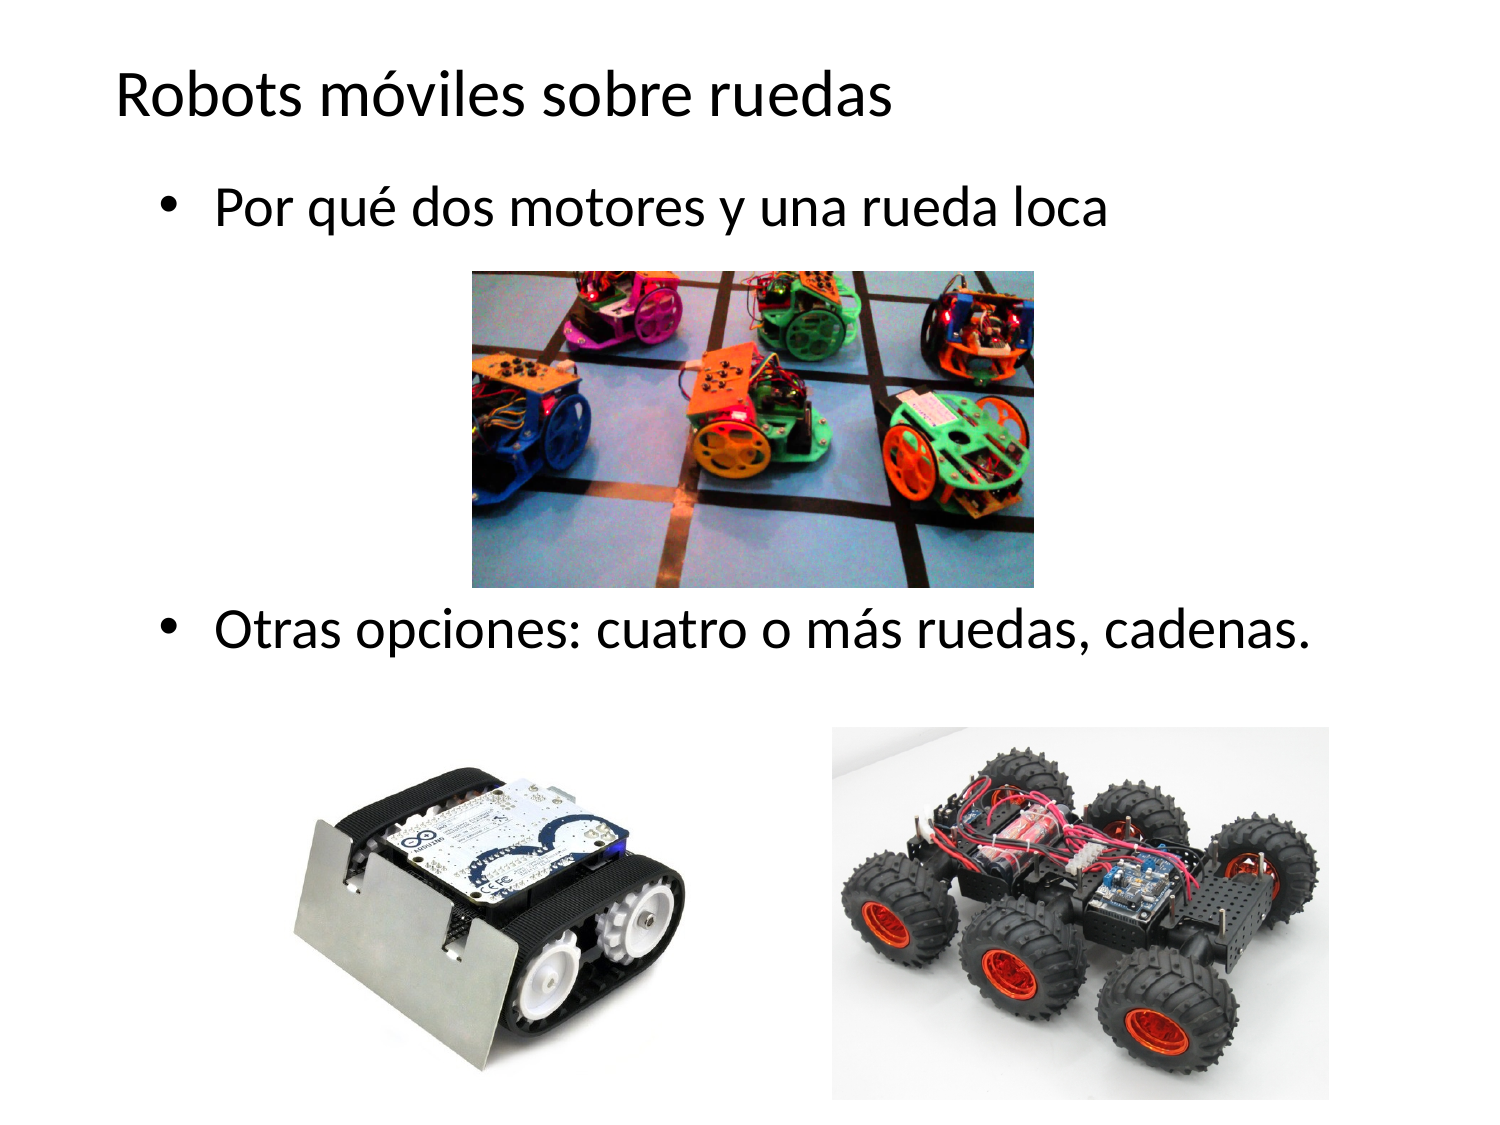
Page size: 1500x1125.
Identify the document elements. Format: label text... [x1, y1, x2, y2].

picture [472, 271, 1034, 588]
list Por qué dos motores y una rueda loca Otras opciones: cuatro o más ruedas, cadenas. [143, 160, 1349, 799]
picture [832, 727, 1329, 1100]
picture [272, 743, 702, 1085]
text_box Robots móviles sobre ruedas [100, 42, 975, 139]
